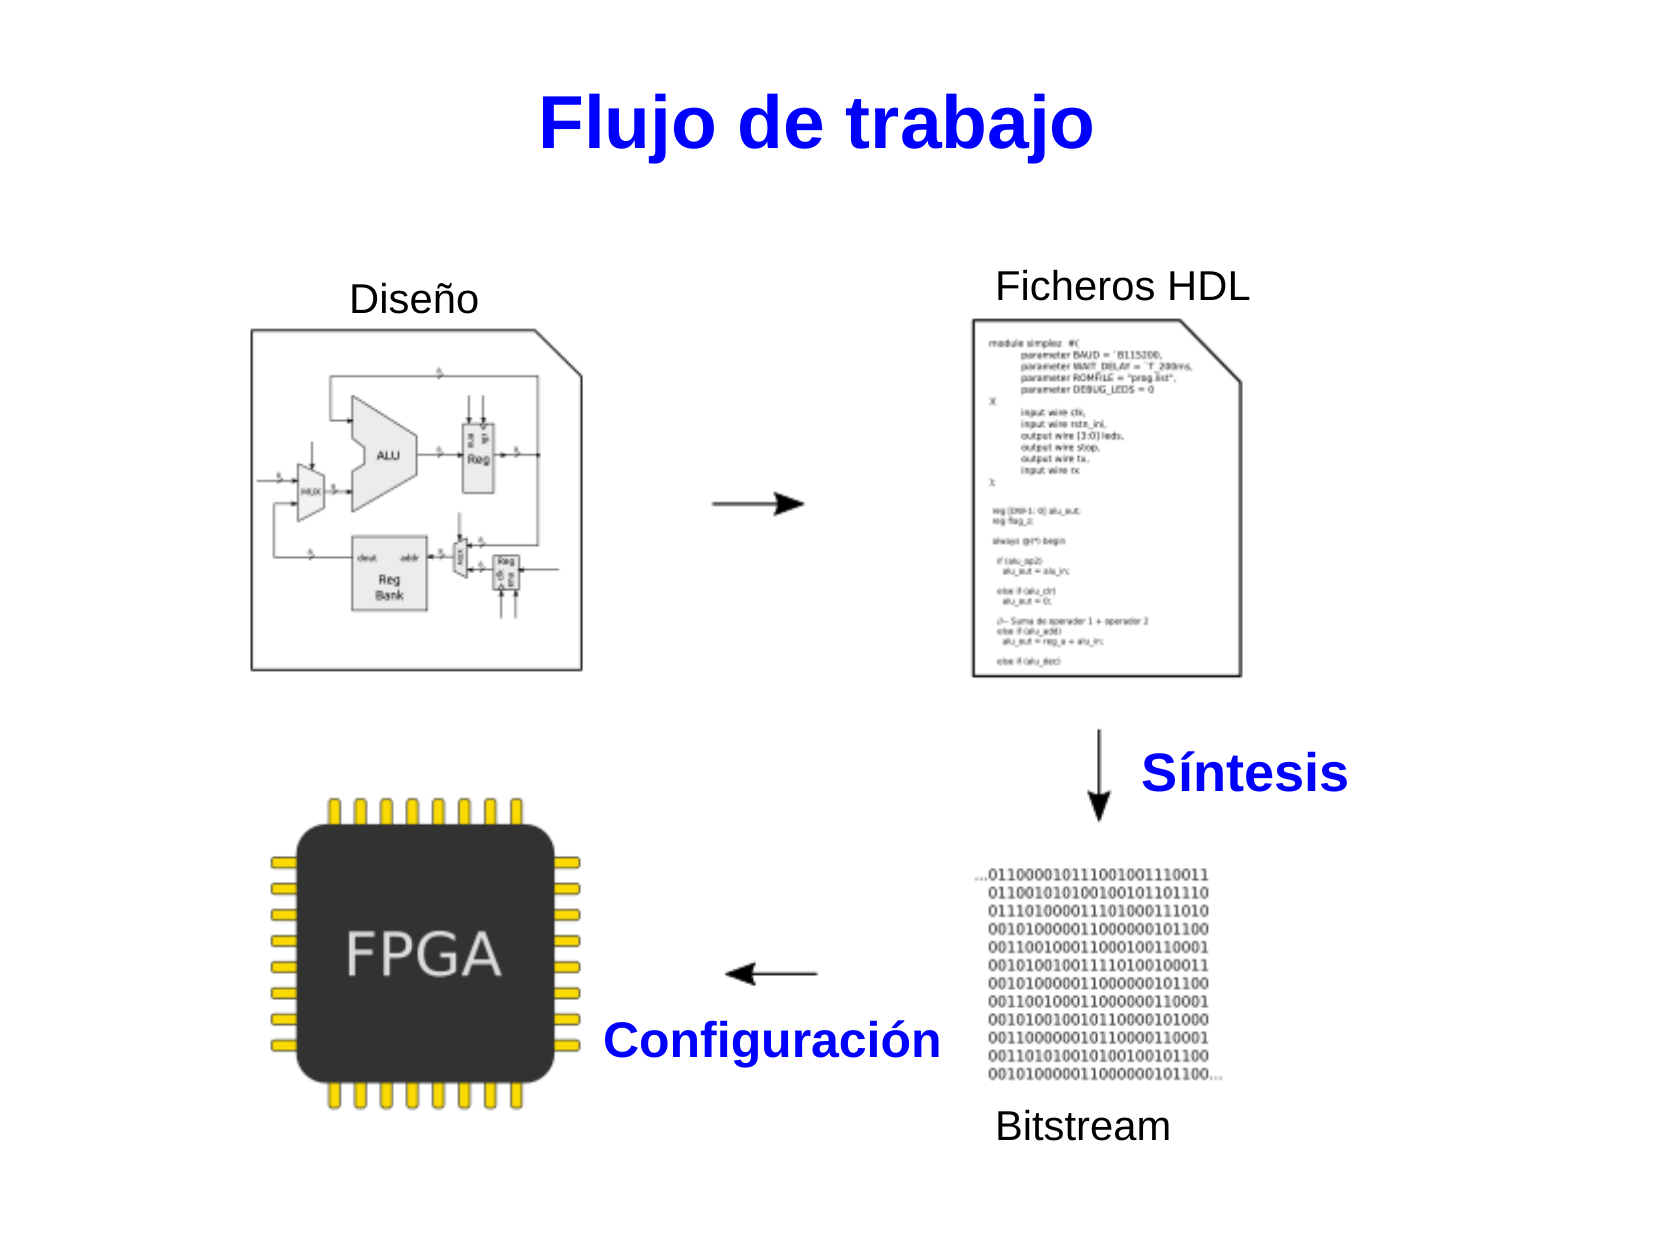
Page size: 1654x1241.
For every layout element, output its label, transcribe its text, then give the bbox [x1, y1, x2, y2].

text_box Ficheros HDL [945, 255, 1277, 331]
text_box Configuración [570, 1005, 976, 1089]
text_box Bitstream [945, 1095, 1216, 1171]
picture [225, 269, 1267, 1156]
text_box Diseño [298, 268, 526, 331]
text_box Flujo de trabajo [90, 73, 1546, 211]
text_box Síntesis [1052, 735, 1441, 834]
